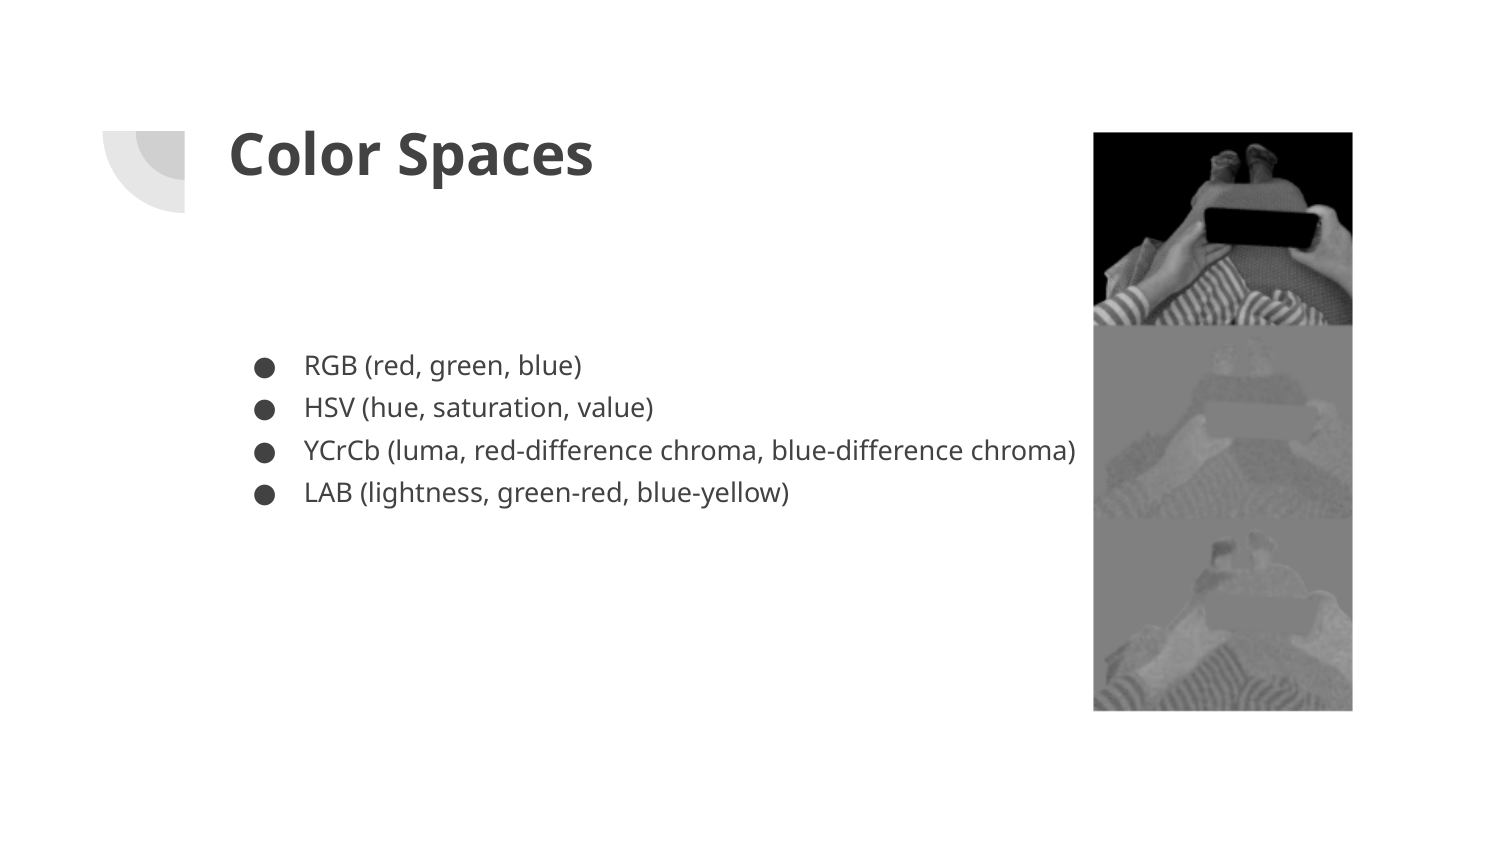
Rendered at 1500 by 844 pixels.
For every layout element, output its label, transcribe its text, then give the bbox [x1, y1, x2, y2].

list RGB (red, green, blue) HSV (hue, saturation, value) YCrCb (luma, red-difference chroma, blue-difference chroma) LAB (lightness, green-red, blue-yellow) [213, 326, 1368, 744]
title Color Spaces [213, 98, 1368, 263]
picture [1078, 117, 1367, 727]
